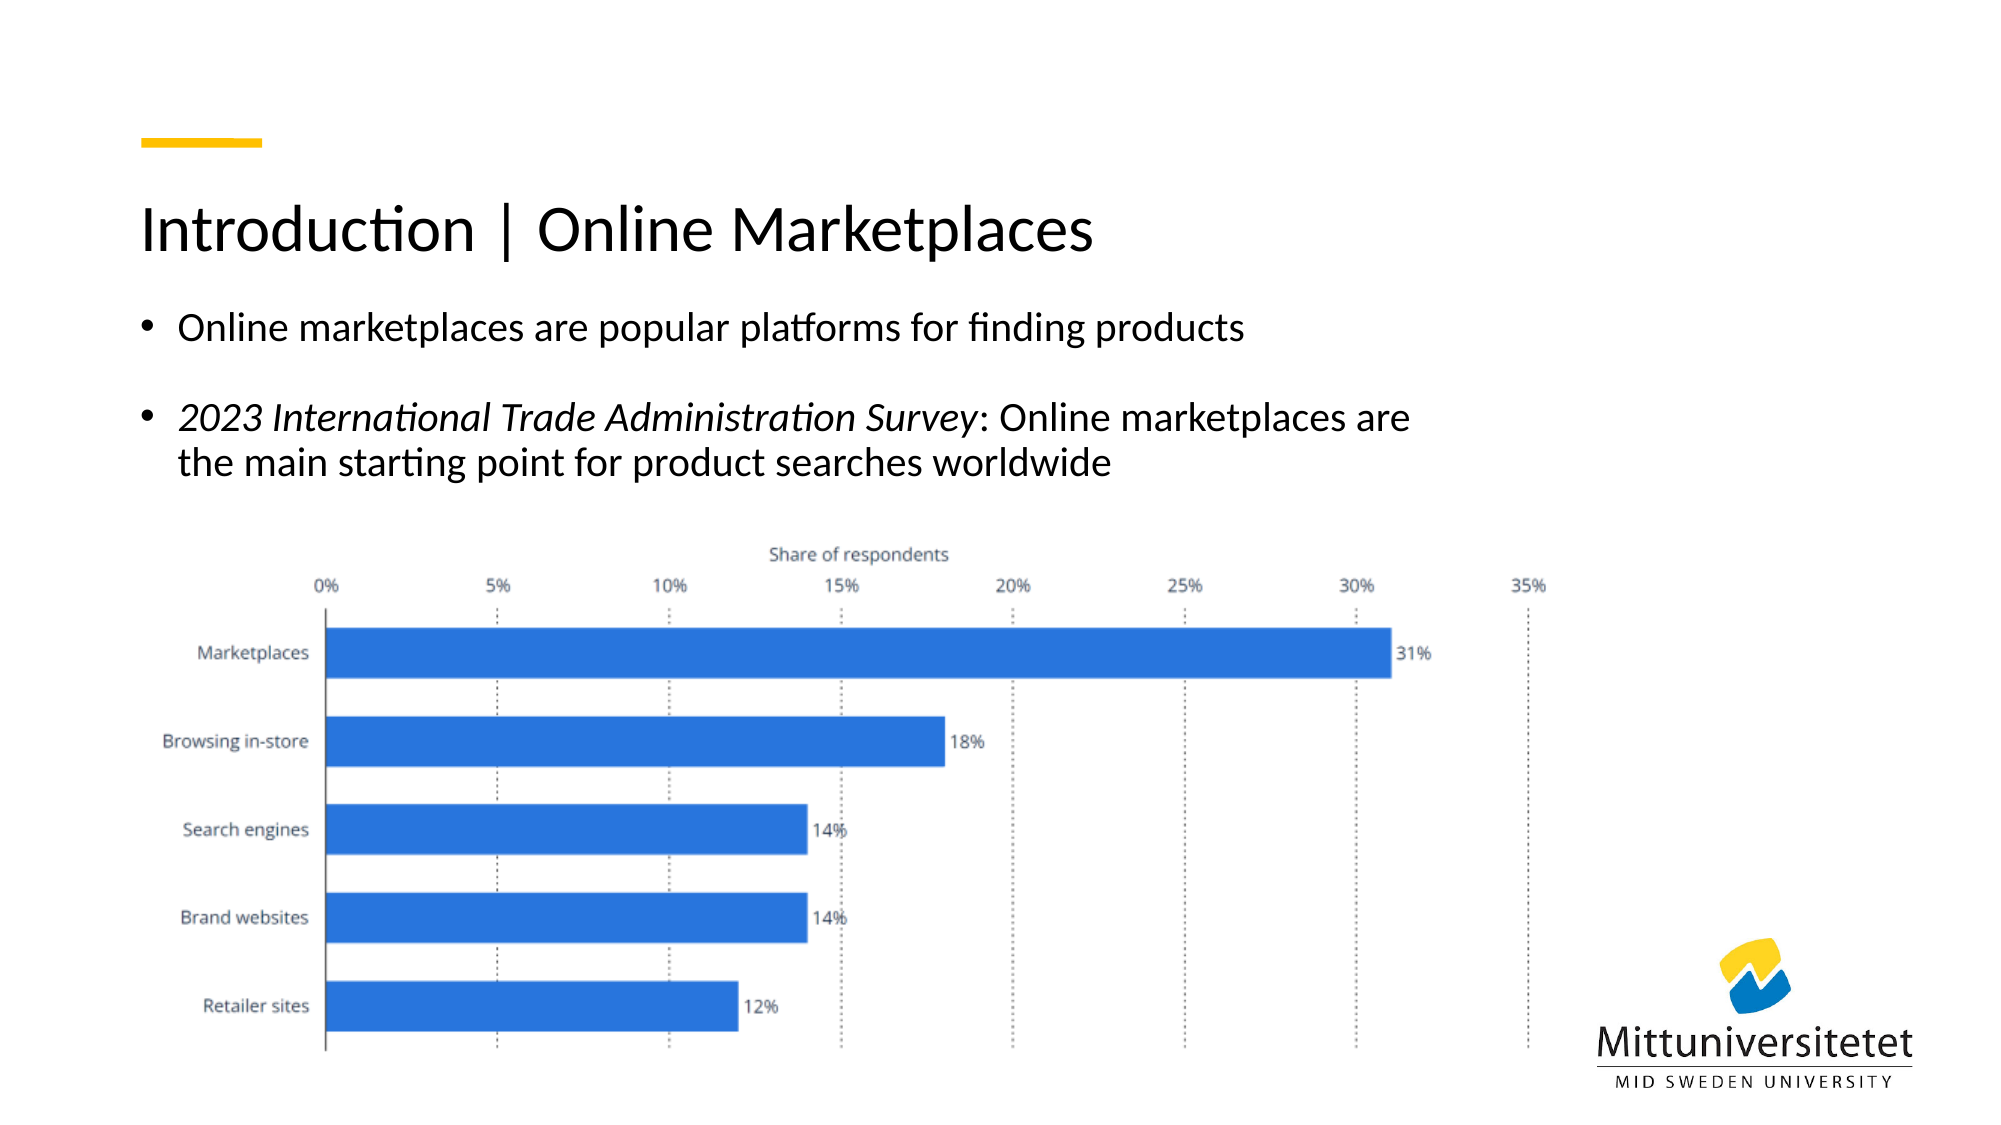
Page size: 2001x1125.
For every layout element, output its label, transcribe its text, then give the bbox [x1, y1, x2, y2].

list Online marketplaces are popular platforms for finding products 2023 International Trade Administration Survey: Online marketplaces are the main starting point for product searches worldwide [124, 297, 1438, 889]
picture [143, 539, 1588, 1074]
picture [1597, 938, 1913, 1088]
title Introduction | Online Marketplaces [124, 186, 1181, 297]
